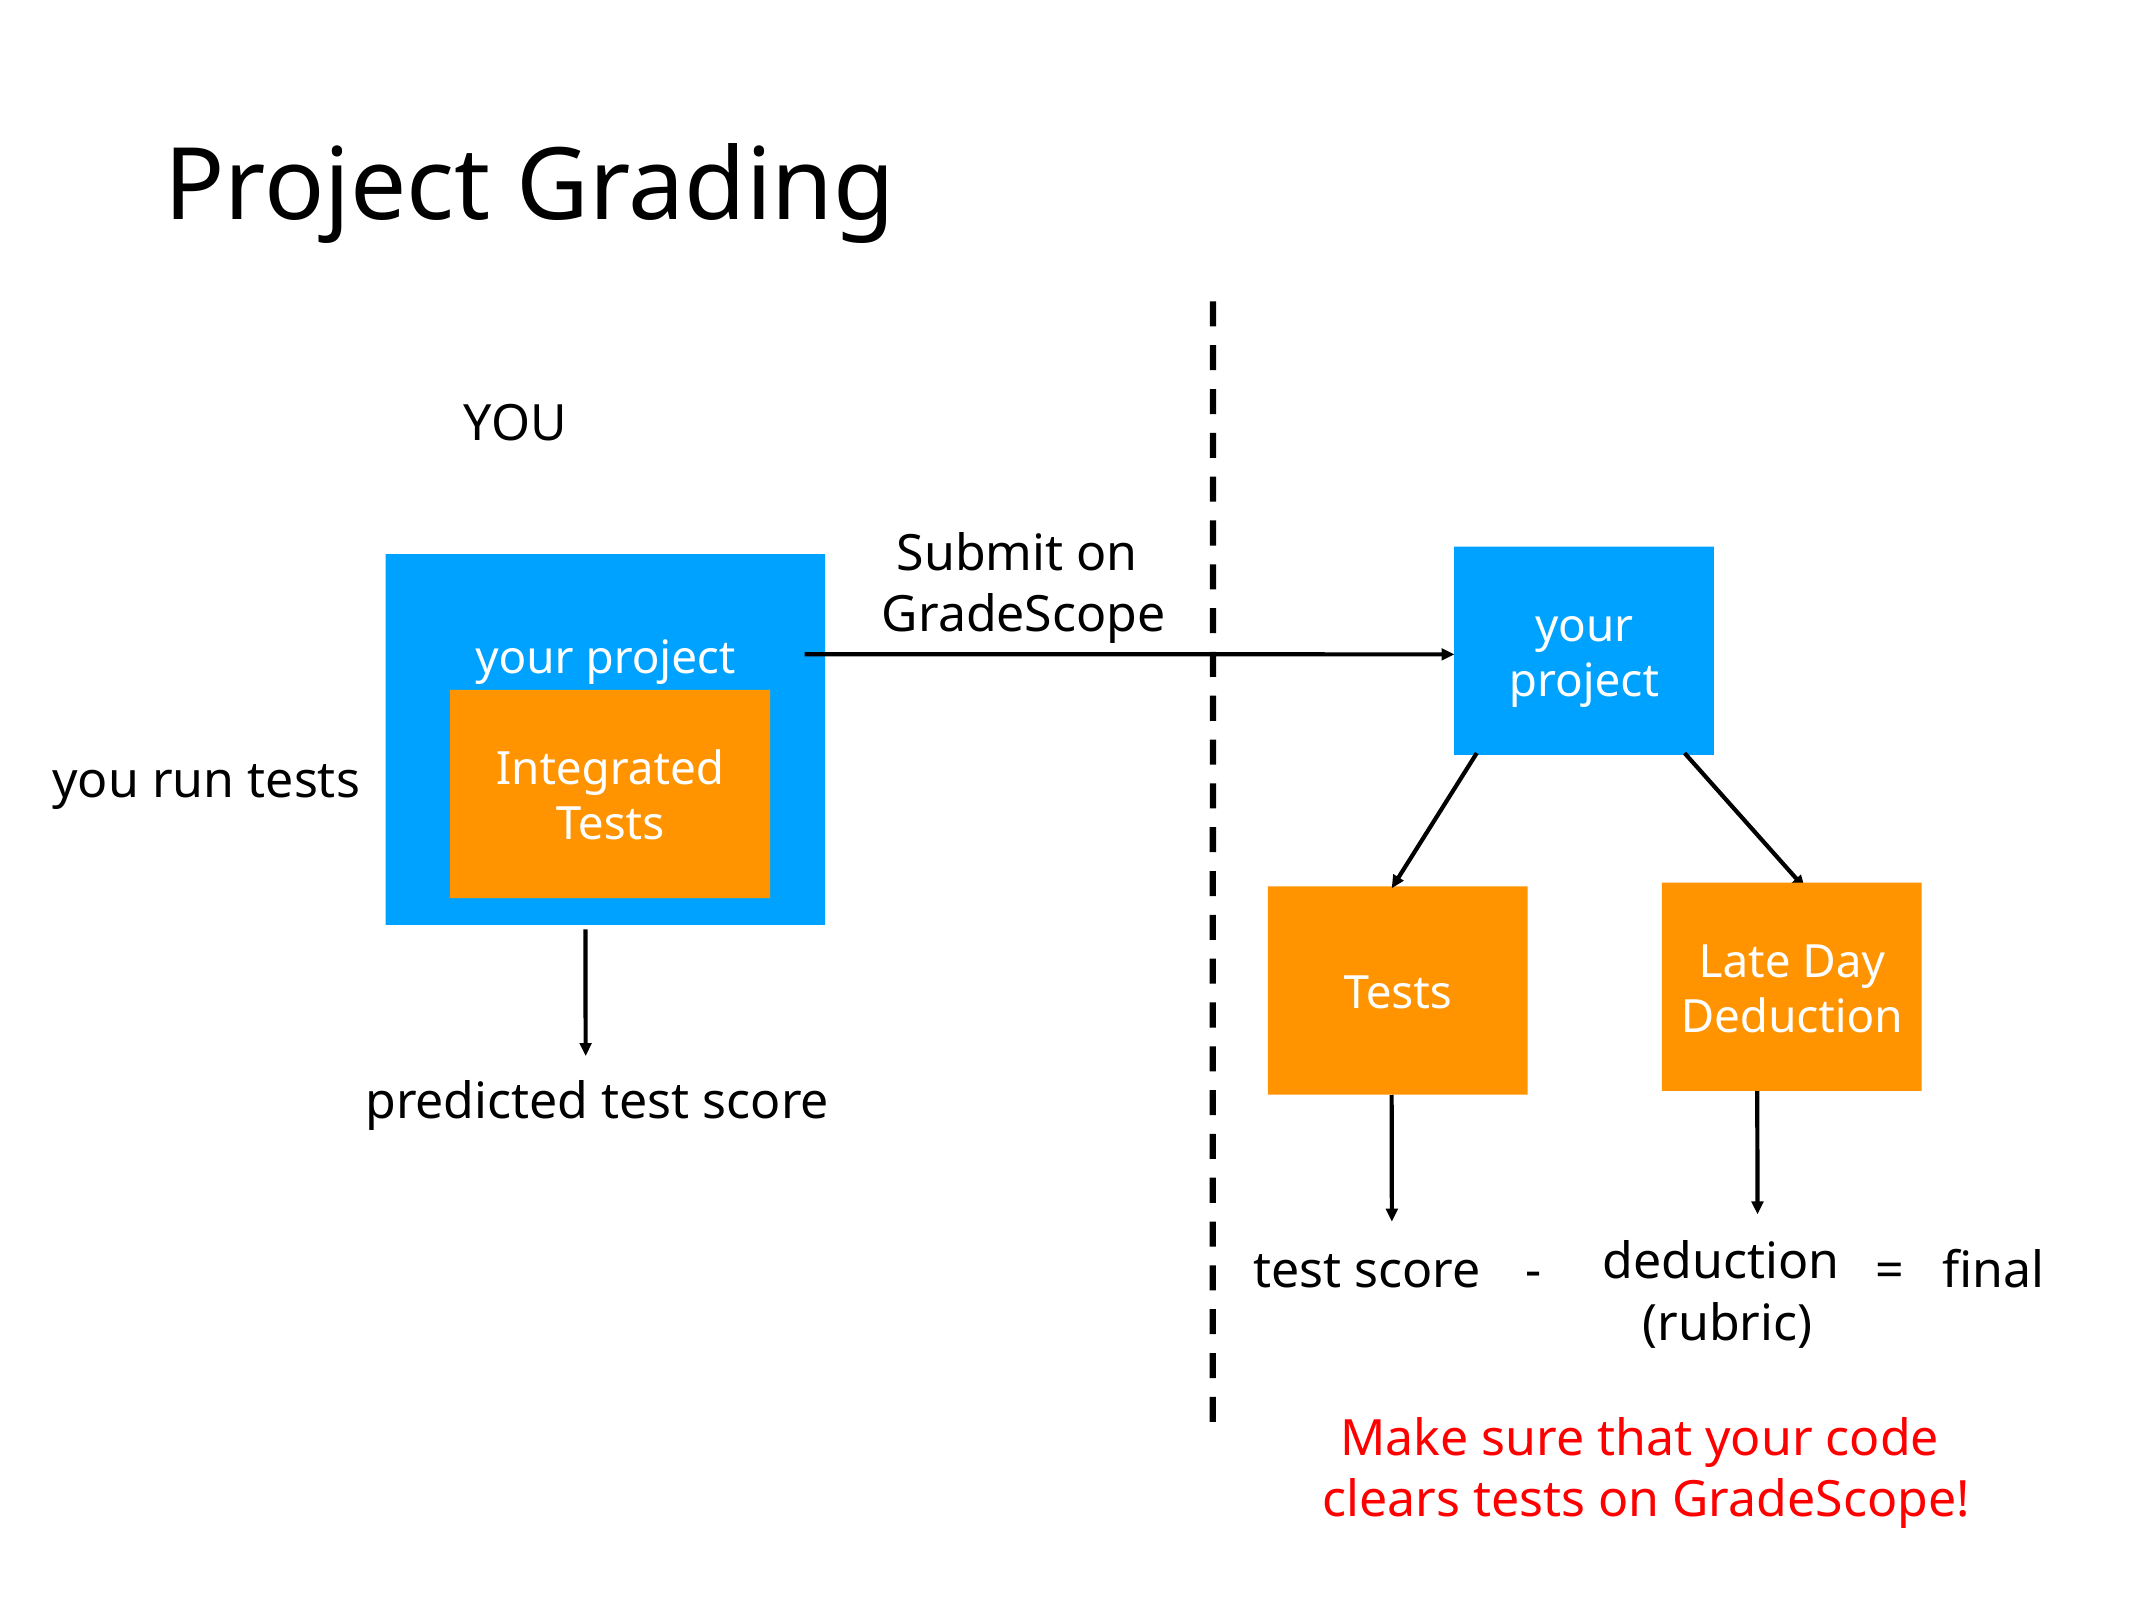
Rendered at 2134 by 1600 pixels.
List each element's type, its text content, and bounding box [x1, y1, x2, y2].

text_box Submit on GradeScope [873, 511, 1175, 650]
text_box deduction (rubric) [1594, 1220, 1862, 1359]
text_box your project [385, 554, 826, 925]
text_box you run tests [44, 738, 369, 816]
text_box Integrated Tests [450, 689, 771, 899]
text_box Project Grading [156, 105, 1977, 254]
text_box predicted test score [356, 1059, 838, 1137]
text_box Late Day Deduction [1661, 882, 1922, 1091]
text_box your project [1454, 546, 1714, 755]
text_box YOU [455, 382, 576, 460]
text_box Make sure that your code clears tests on GradeScope! [1313, 1396, 1979, 1535]
text_box = final [1867, 1228, 2054, 1306]
text_box test score [1244, 1228, 1489, 1306]
text_box Tests [1267, 886, 1528, 1095]
text_box - [1516, 1228, 1550, 1306]
